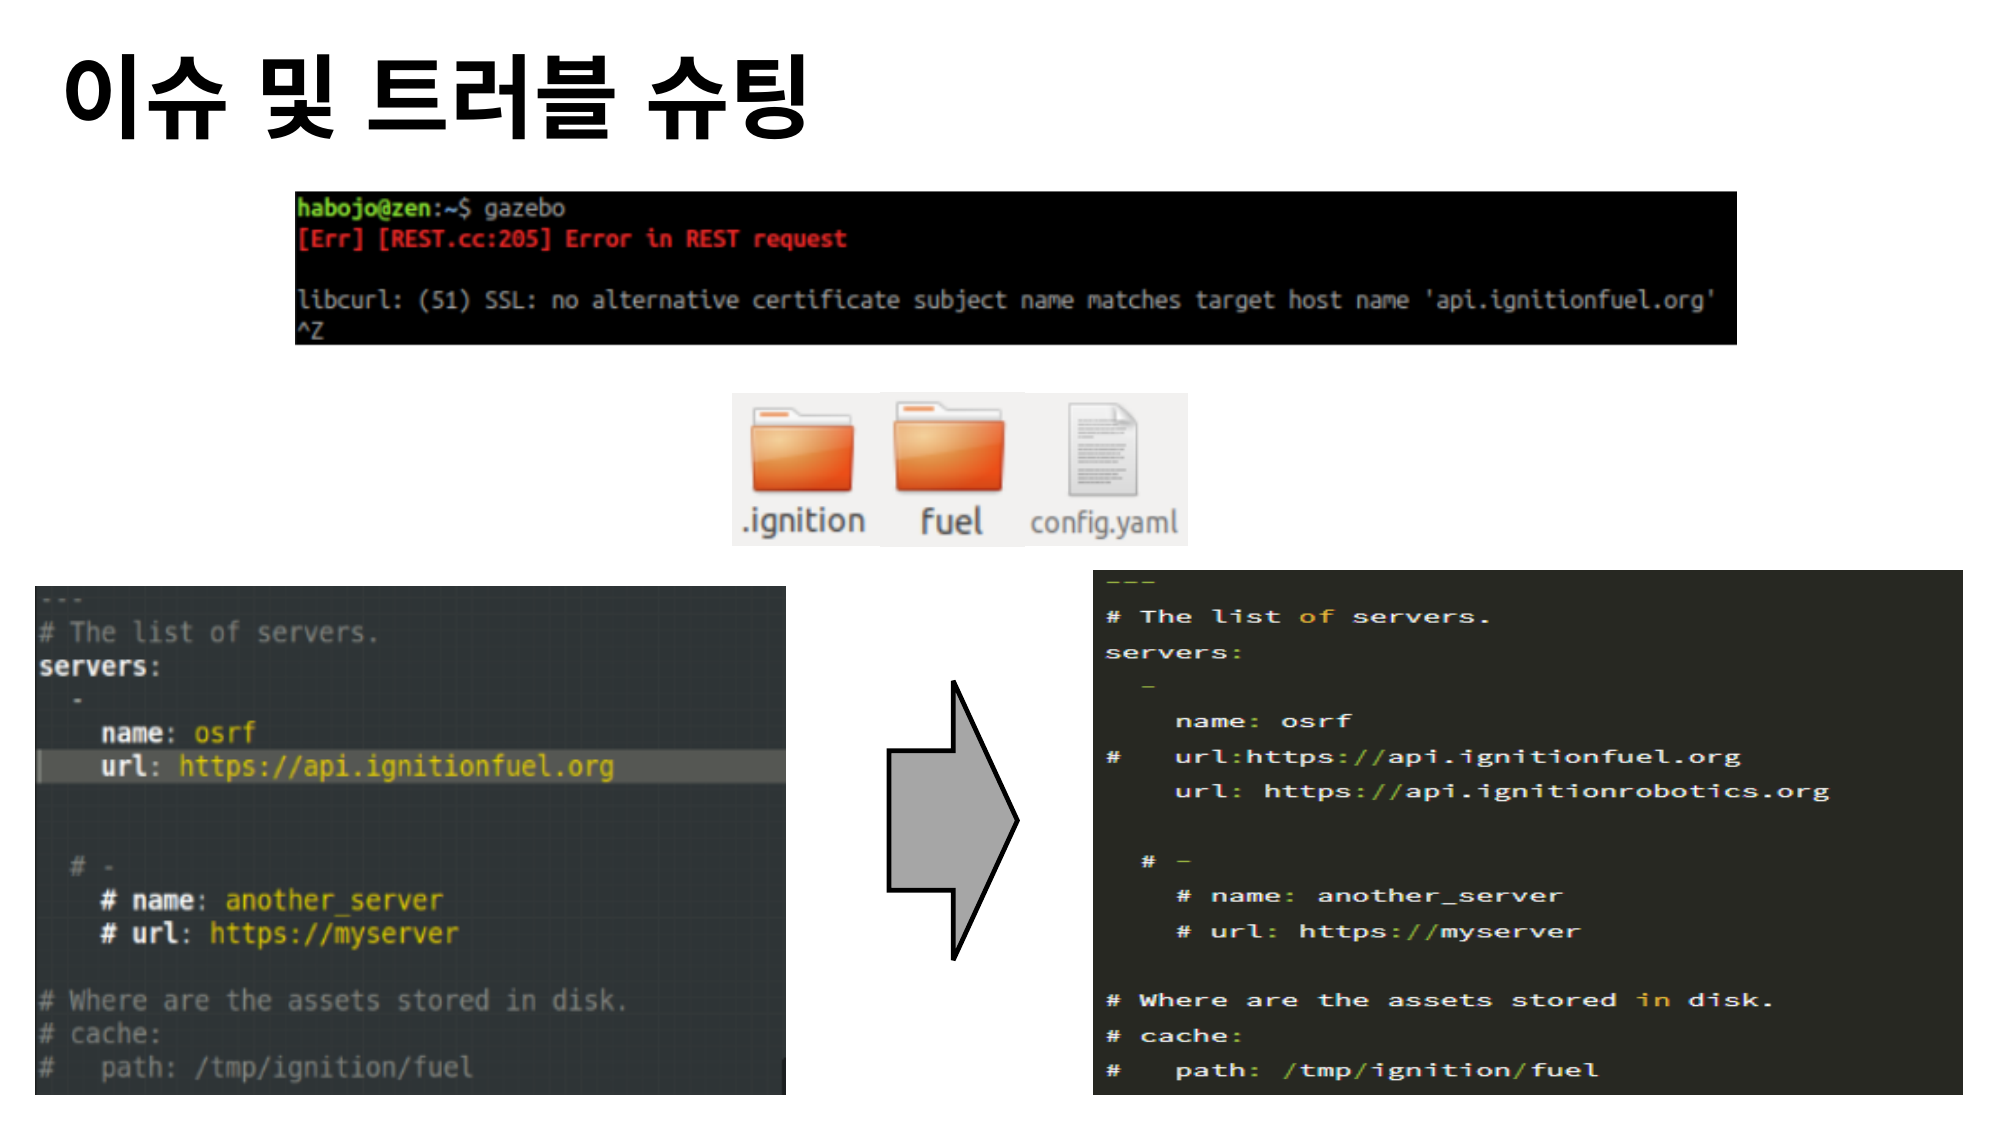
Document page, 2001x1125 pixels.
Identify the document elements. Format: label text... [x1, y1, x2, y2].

text_box [889, 680, 1018, 961]
text_box 이슈 및 트러블 슈팅 [45, 32, 1001, 159]
picture [295, 190, 1737, 347]
picture [35, 586, 786, 1096]
picture [1093, 570, 1963, 1095]
picture [732, 392, 1188, 547]
